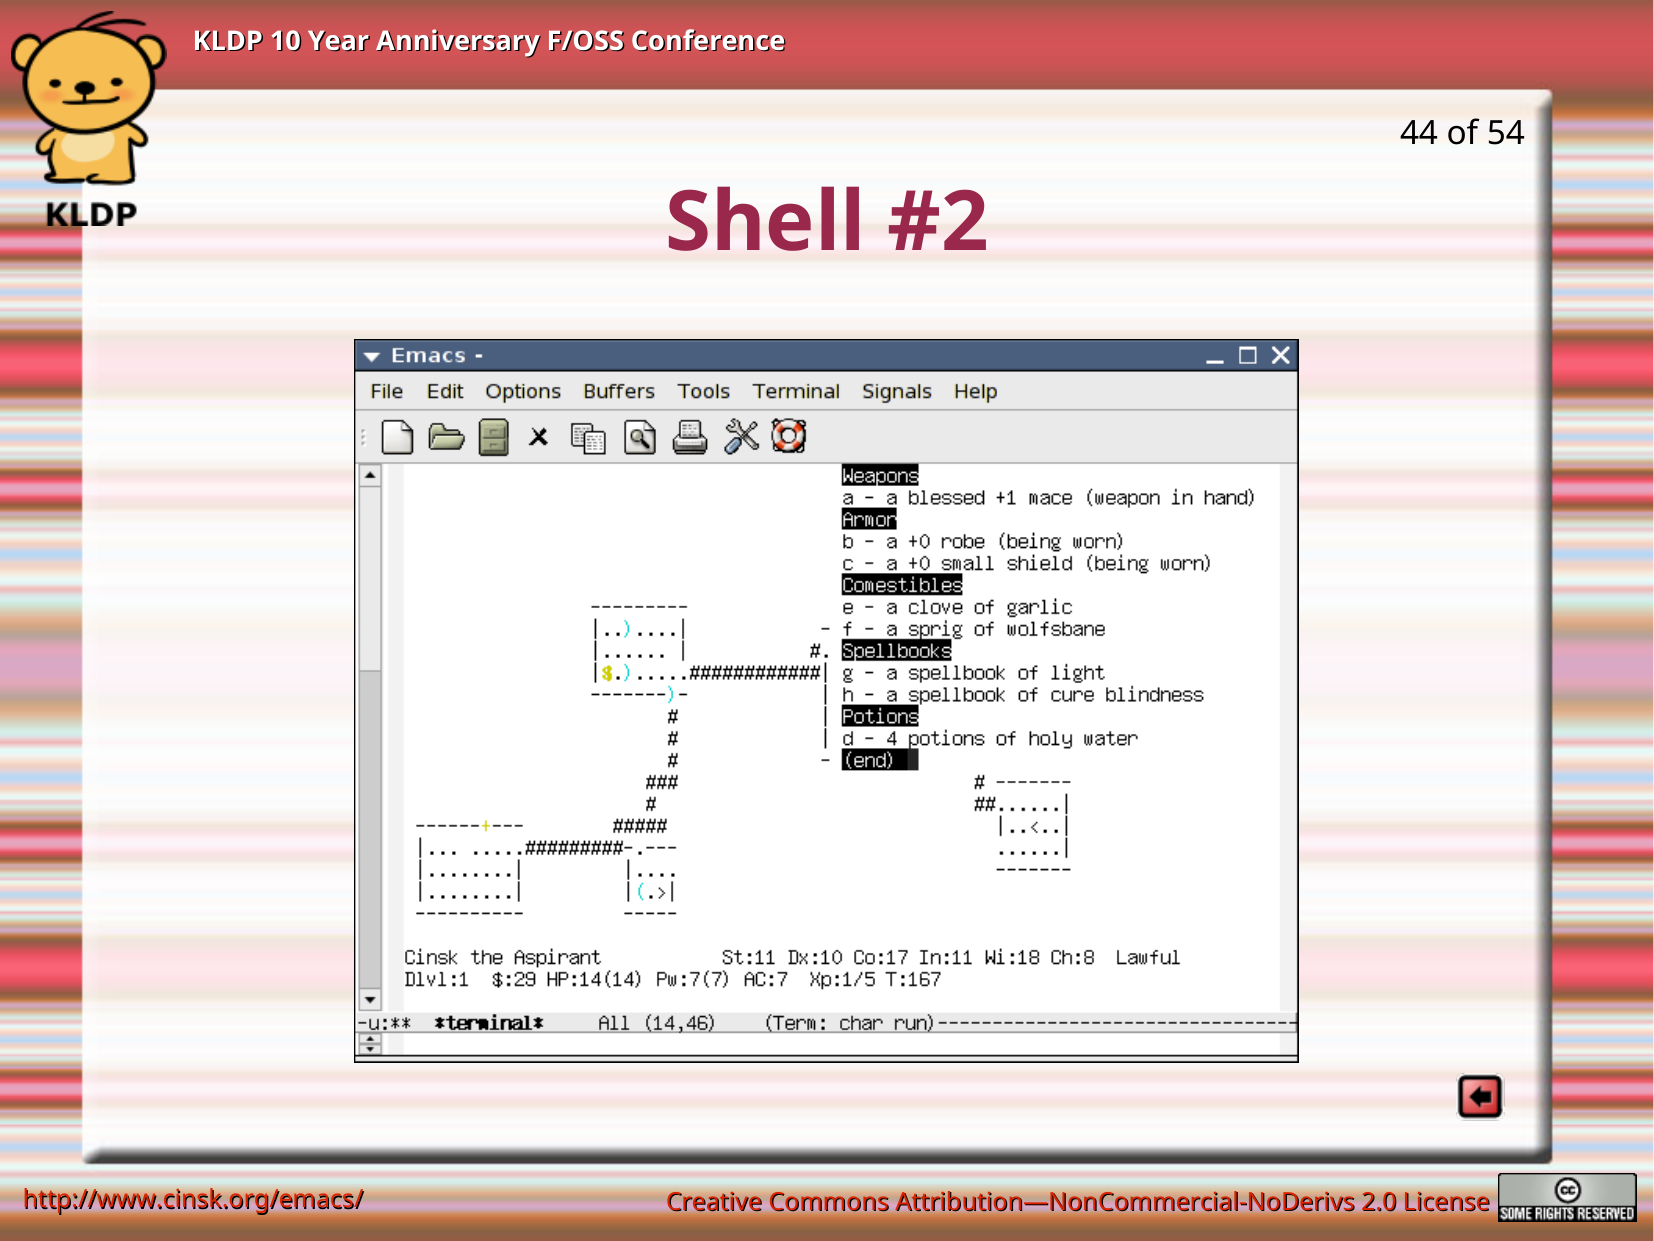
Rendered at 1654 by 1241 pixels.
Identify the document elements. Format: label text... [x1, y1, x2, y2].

picture [0, 0, 1654, 1241]
title Shell #2 [121, 114, 1534, 322]
